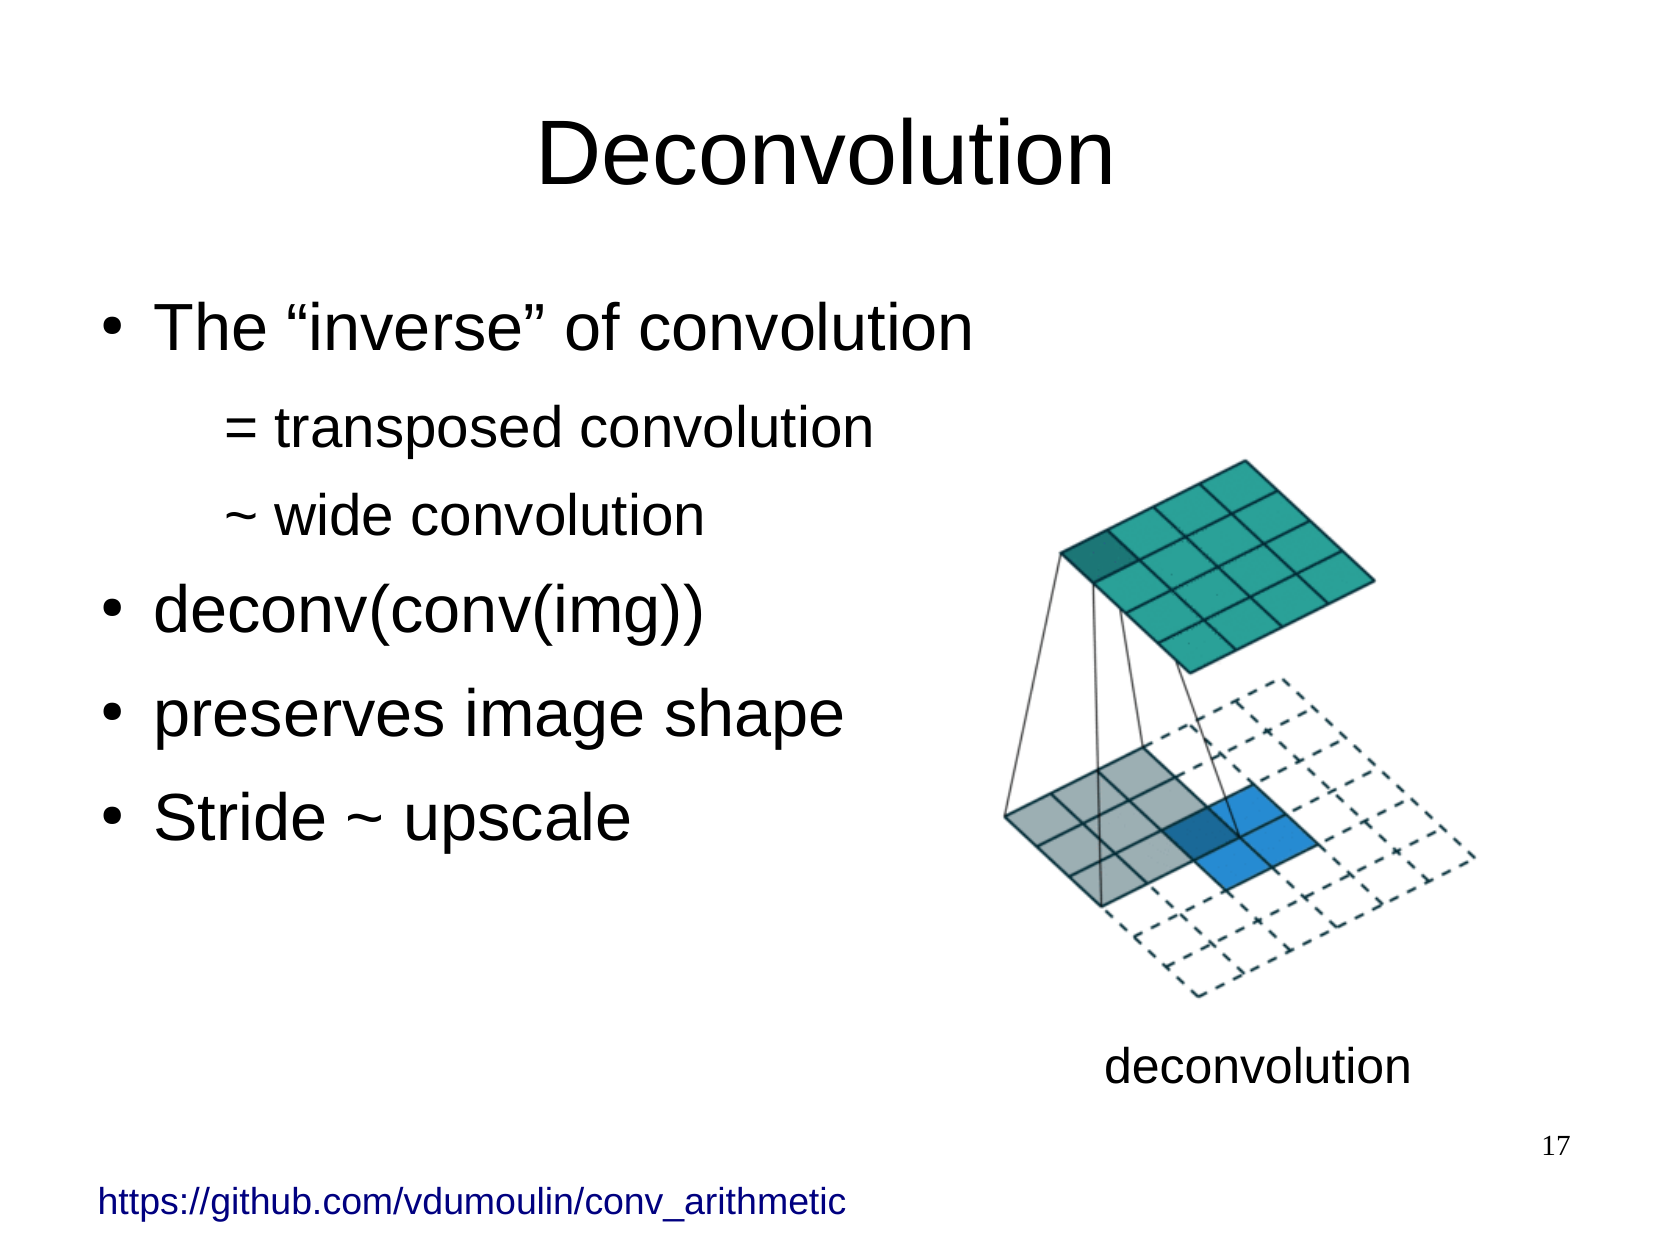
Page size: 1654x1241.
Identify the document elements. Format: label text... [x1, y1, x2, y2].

list The “inverse” of convolution = transposed convolution ~ wide convolution deconv(conv(img)) preserves image shape Stride ~ upscale [82, 290, 1571, 1010]
text_box https://github.com/vdumoulin/conv_arithmetic [82, 1173, 862, 1231]
picture [971, 427, 1509, 1031]
title Deconvolution [82, 49, 1571, 257]
text_box deconvolution [1033, 1038, 1447, 1129]
